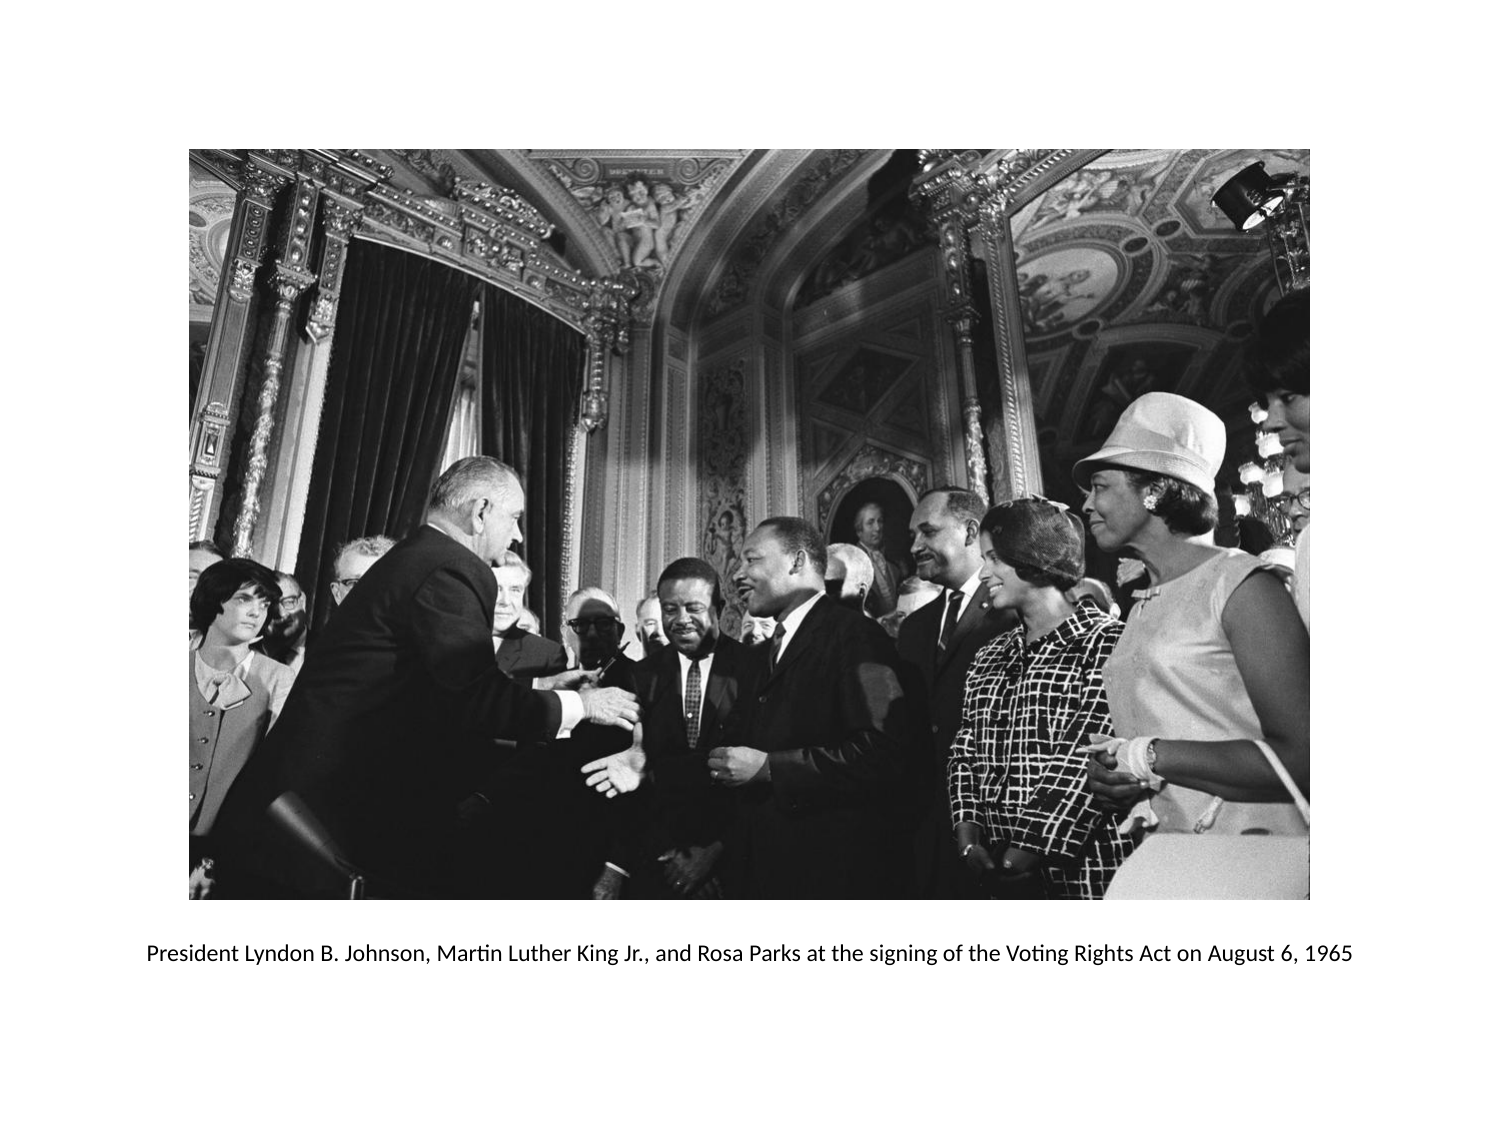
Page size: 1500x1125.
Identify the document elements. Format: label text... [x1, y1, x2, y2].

picture [189, 149, 1310, 900]
text_box President Lyndon B. Johnson, Martin Luther King Jr., and Rosa Parks at the signing of the Voting Rights Act on August 6, 1965 [131, 930, 1369, 974]
